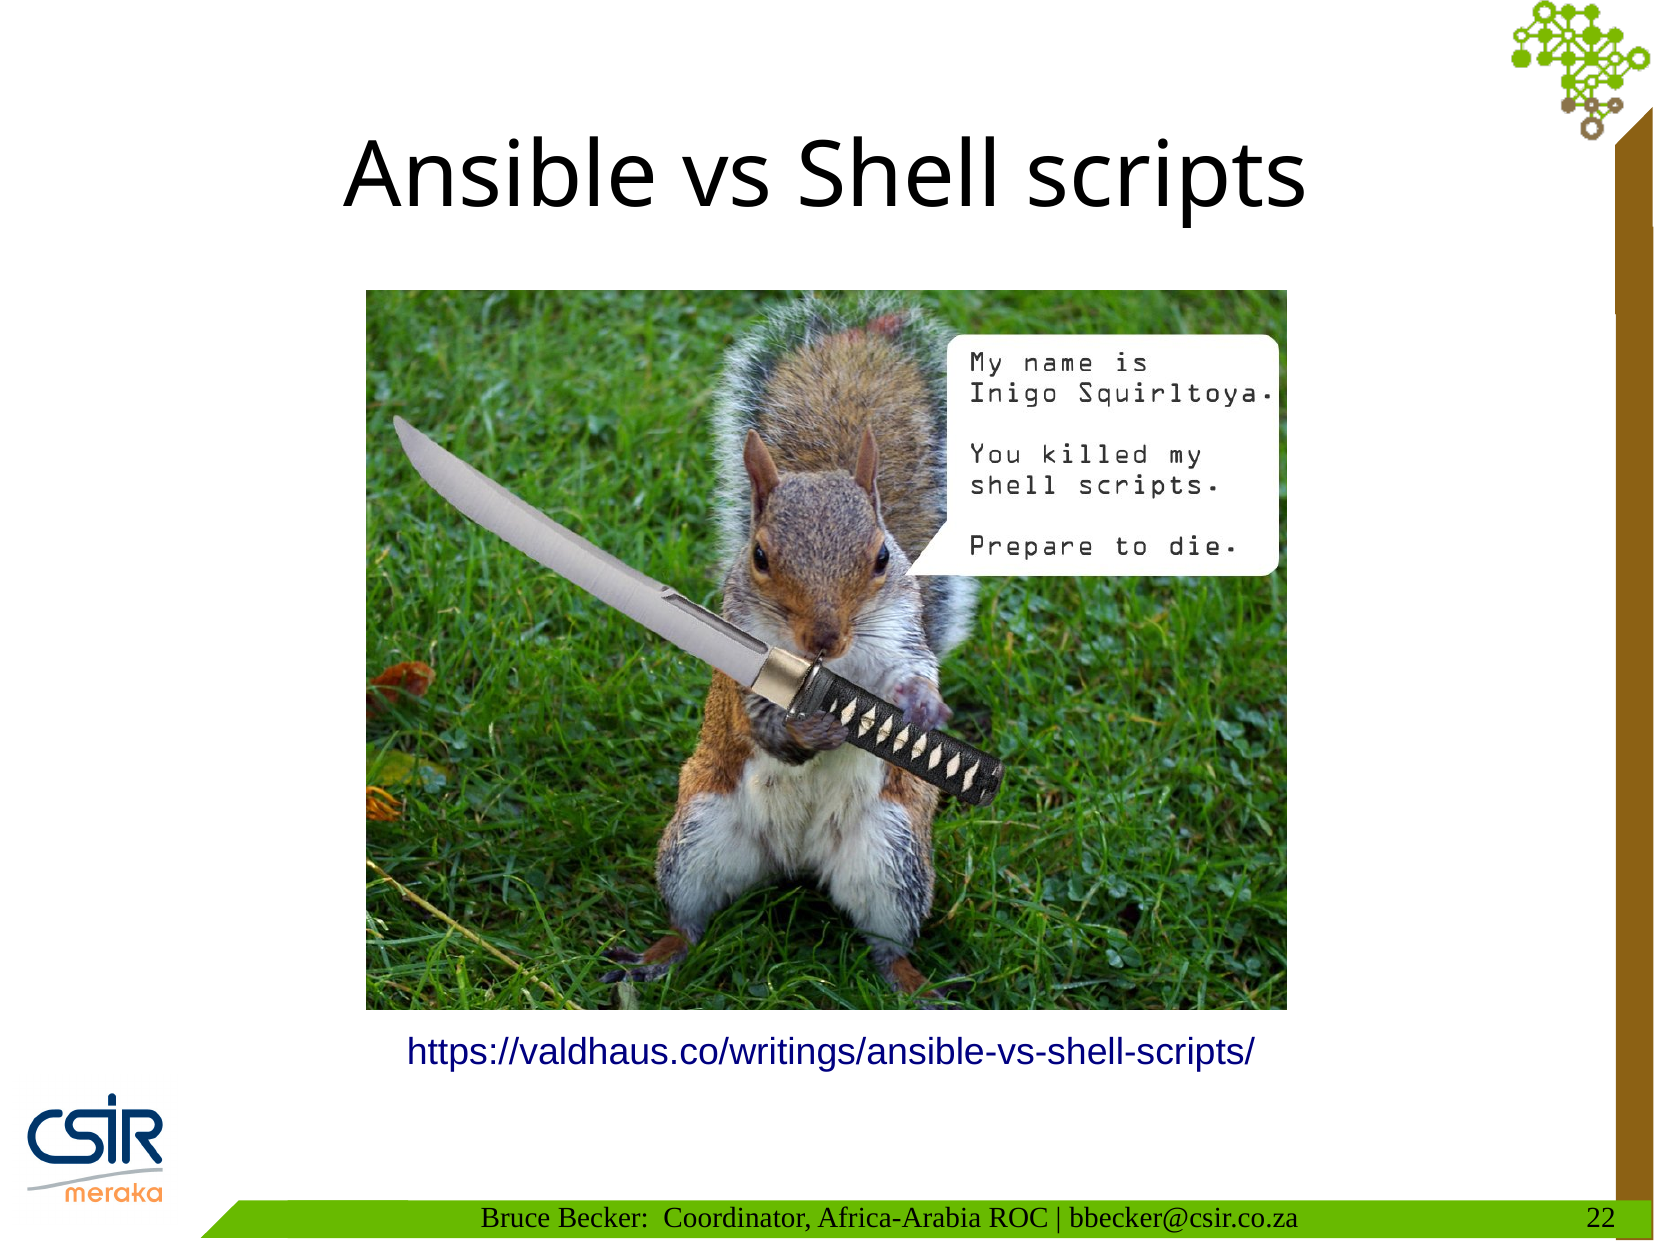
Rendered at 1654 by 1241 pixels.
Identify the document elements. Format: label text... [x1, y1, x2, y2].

title Ansible vs Shell scripts [82, 67, 1571, 275]
picture [1503, 0, 1654, 144]
picture [366, 290, 1287, 1010]
picture [12, 1074, 178, 1225]
text_box https://valdhaus.co/writings/ansible-vs-shell-scripts/ [392, 1023, 1271, 1081]
